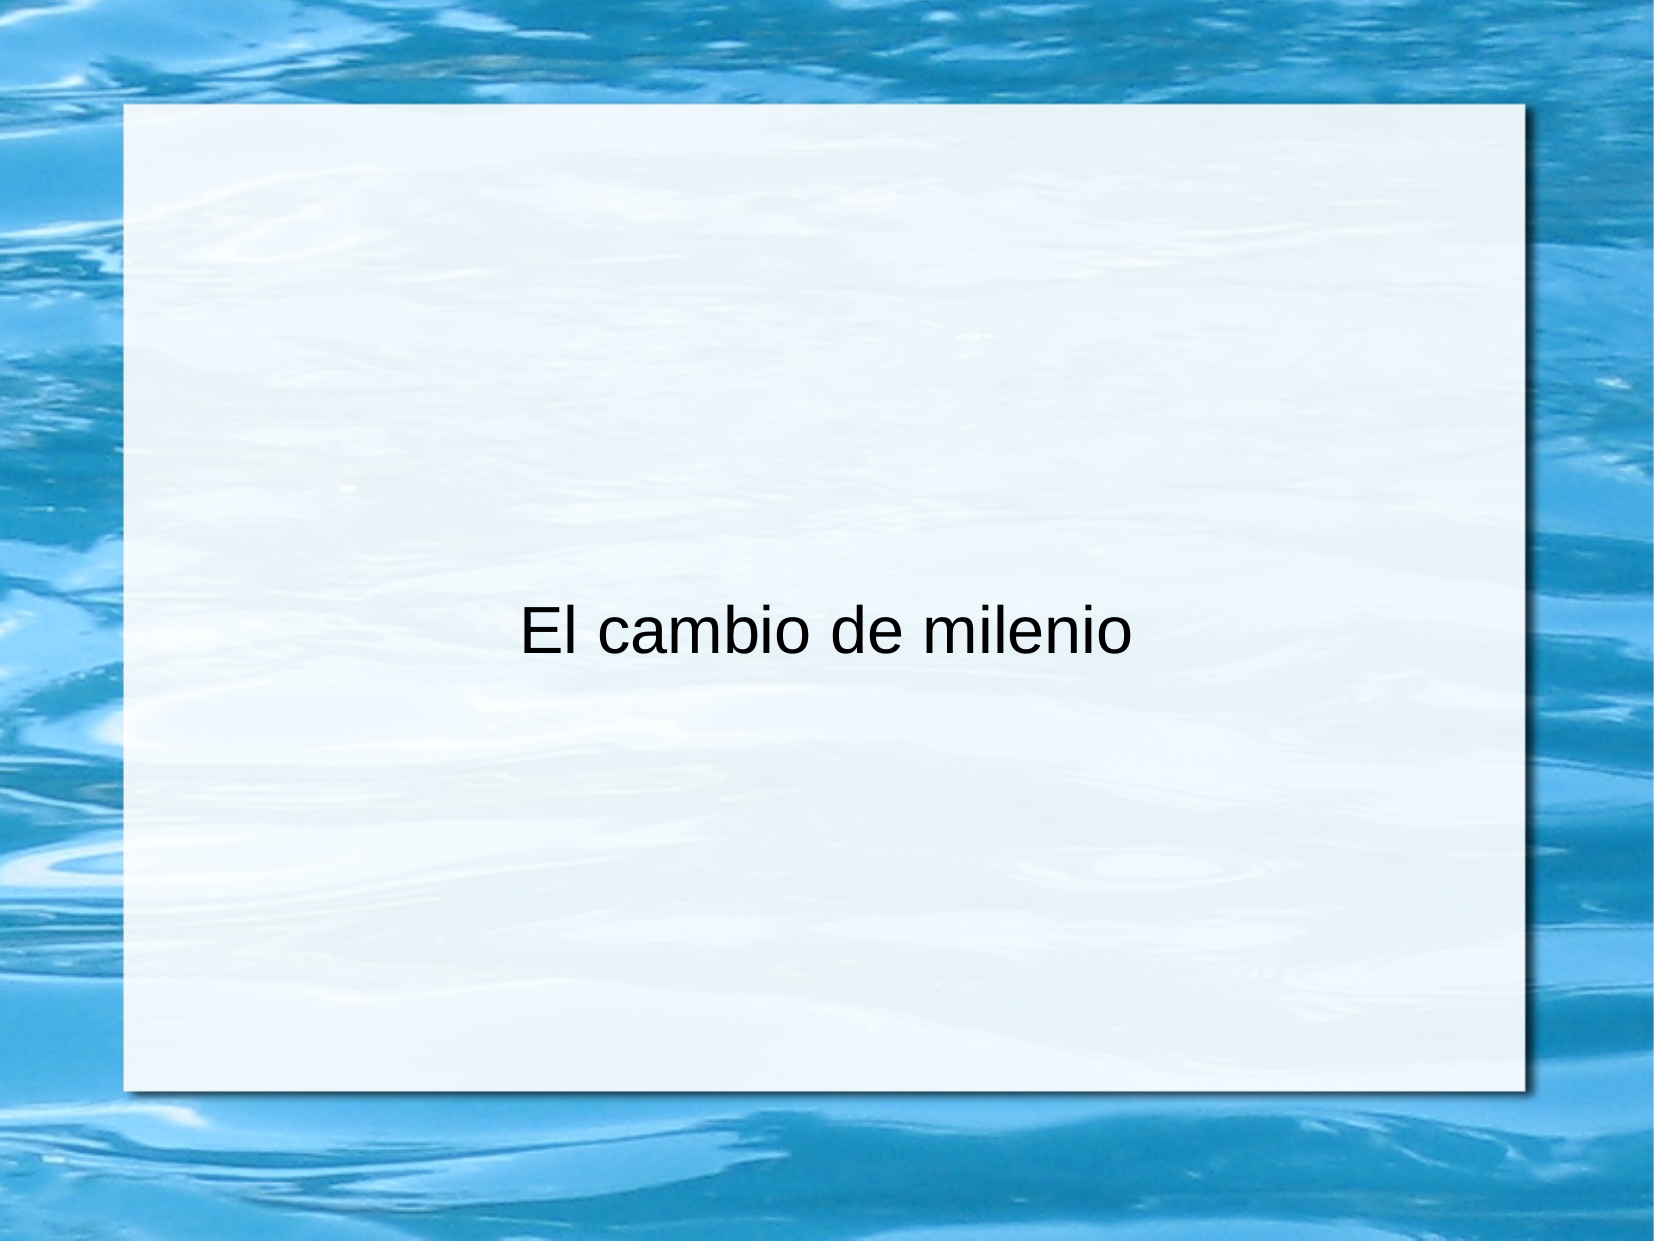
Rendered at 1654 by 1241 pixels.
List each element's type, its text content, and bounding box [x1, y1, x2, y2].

subtitle El cambio de milenio [147, 125, 1506, 1136]
picture [0, 0, 1654, 1241]
